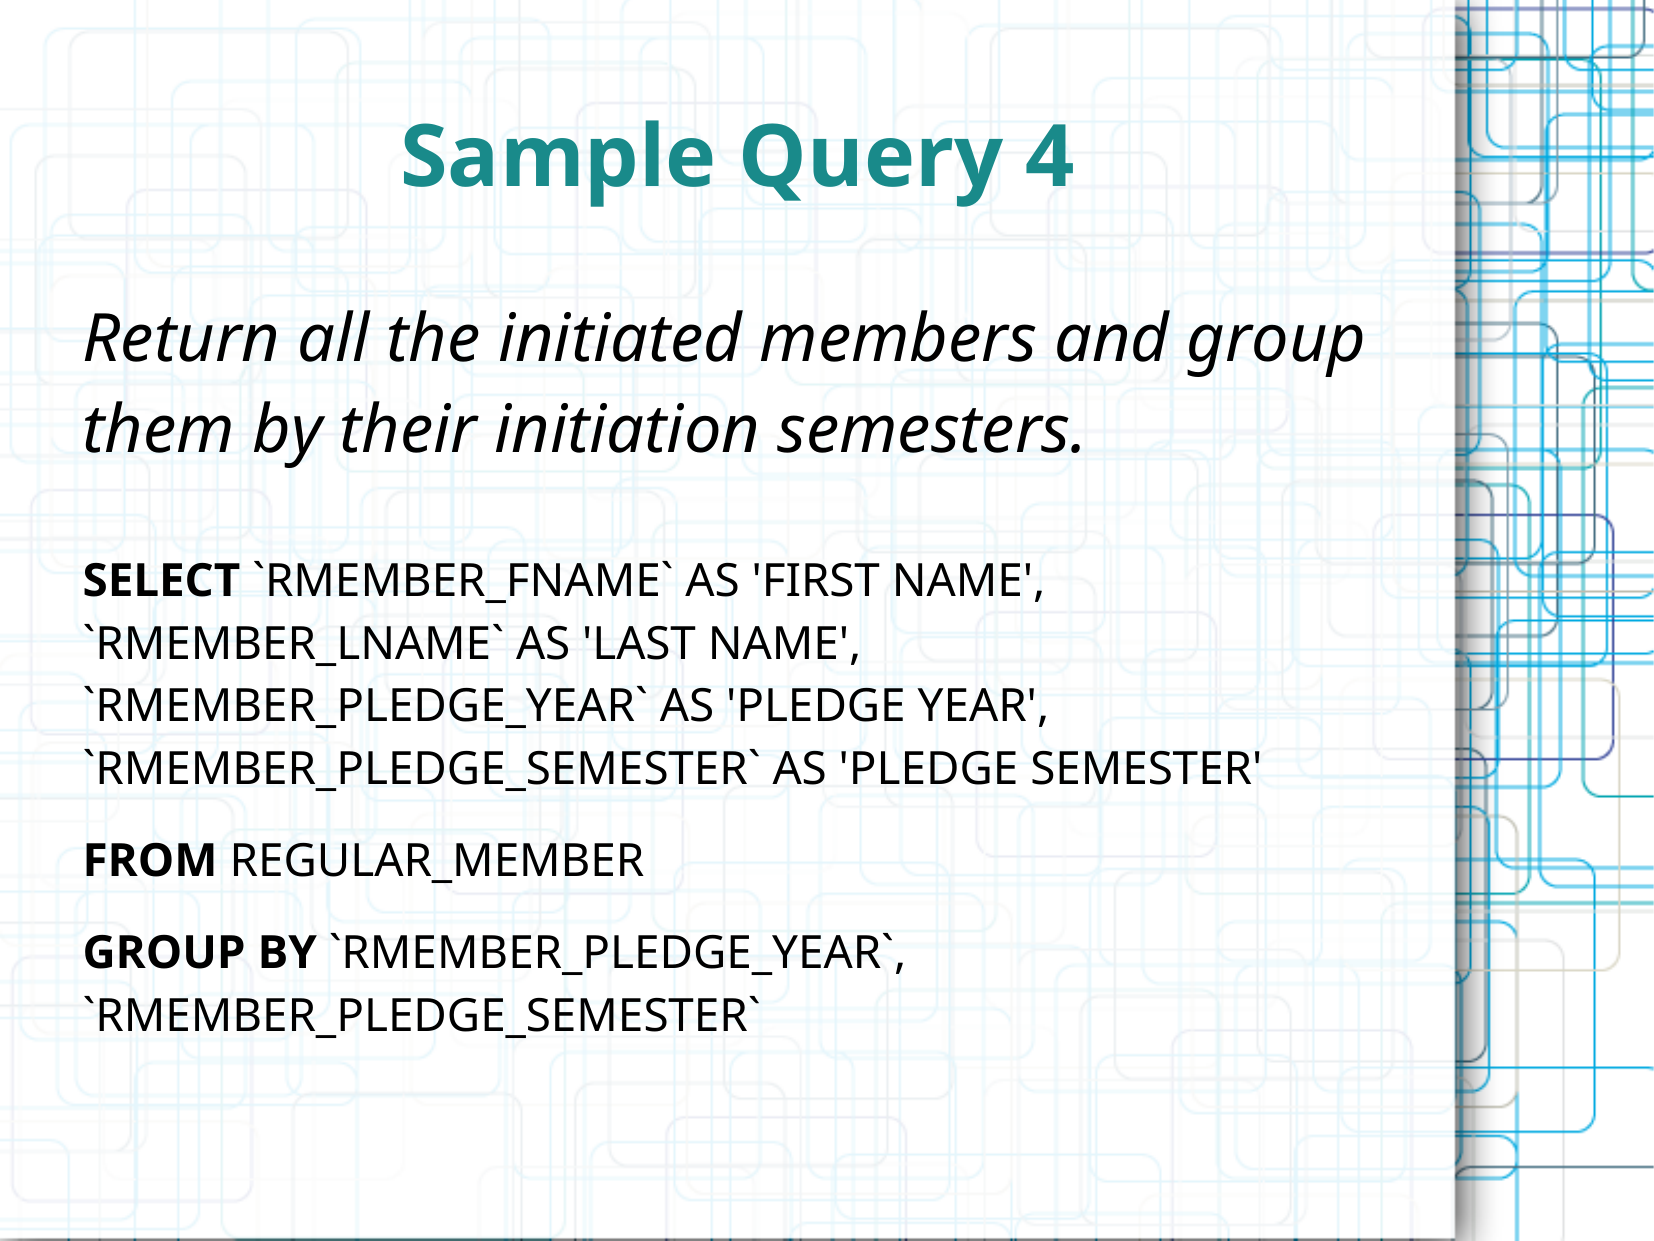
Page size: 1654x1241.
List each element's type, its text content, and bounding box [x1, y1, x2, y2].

list Return all the initiated members and group them by their initiation semesters. SELECT `RMEMBER_FNAME` AS 'FIRST NAME', `RMEMBER_LNAME` AS 'LAST NAME', `RMEMBER_PLEDGE_YEAR` AS 'PLEDGE YEAR', `RMEMBER_PLEDGE_SEMESTER` AS 'PLEDGE SEMESTER' FROM REGULAR_MEMBER GROUP BY `RMEMBER_PLEDGE_YEAR`, `RMEMBER_PLEDGE_SEMESTER` [82, 290, 1381, 1109]
picture [0, 0, 1654, 1241]
title Sample Query 4 [59, 49, 1418, 257]
